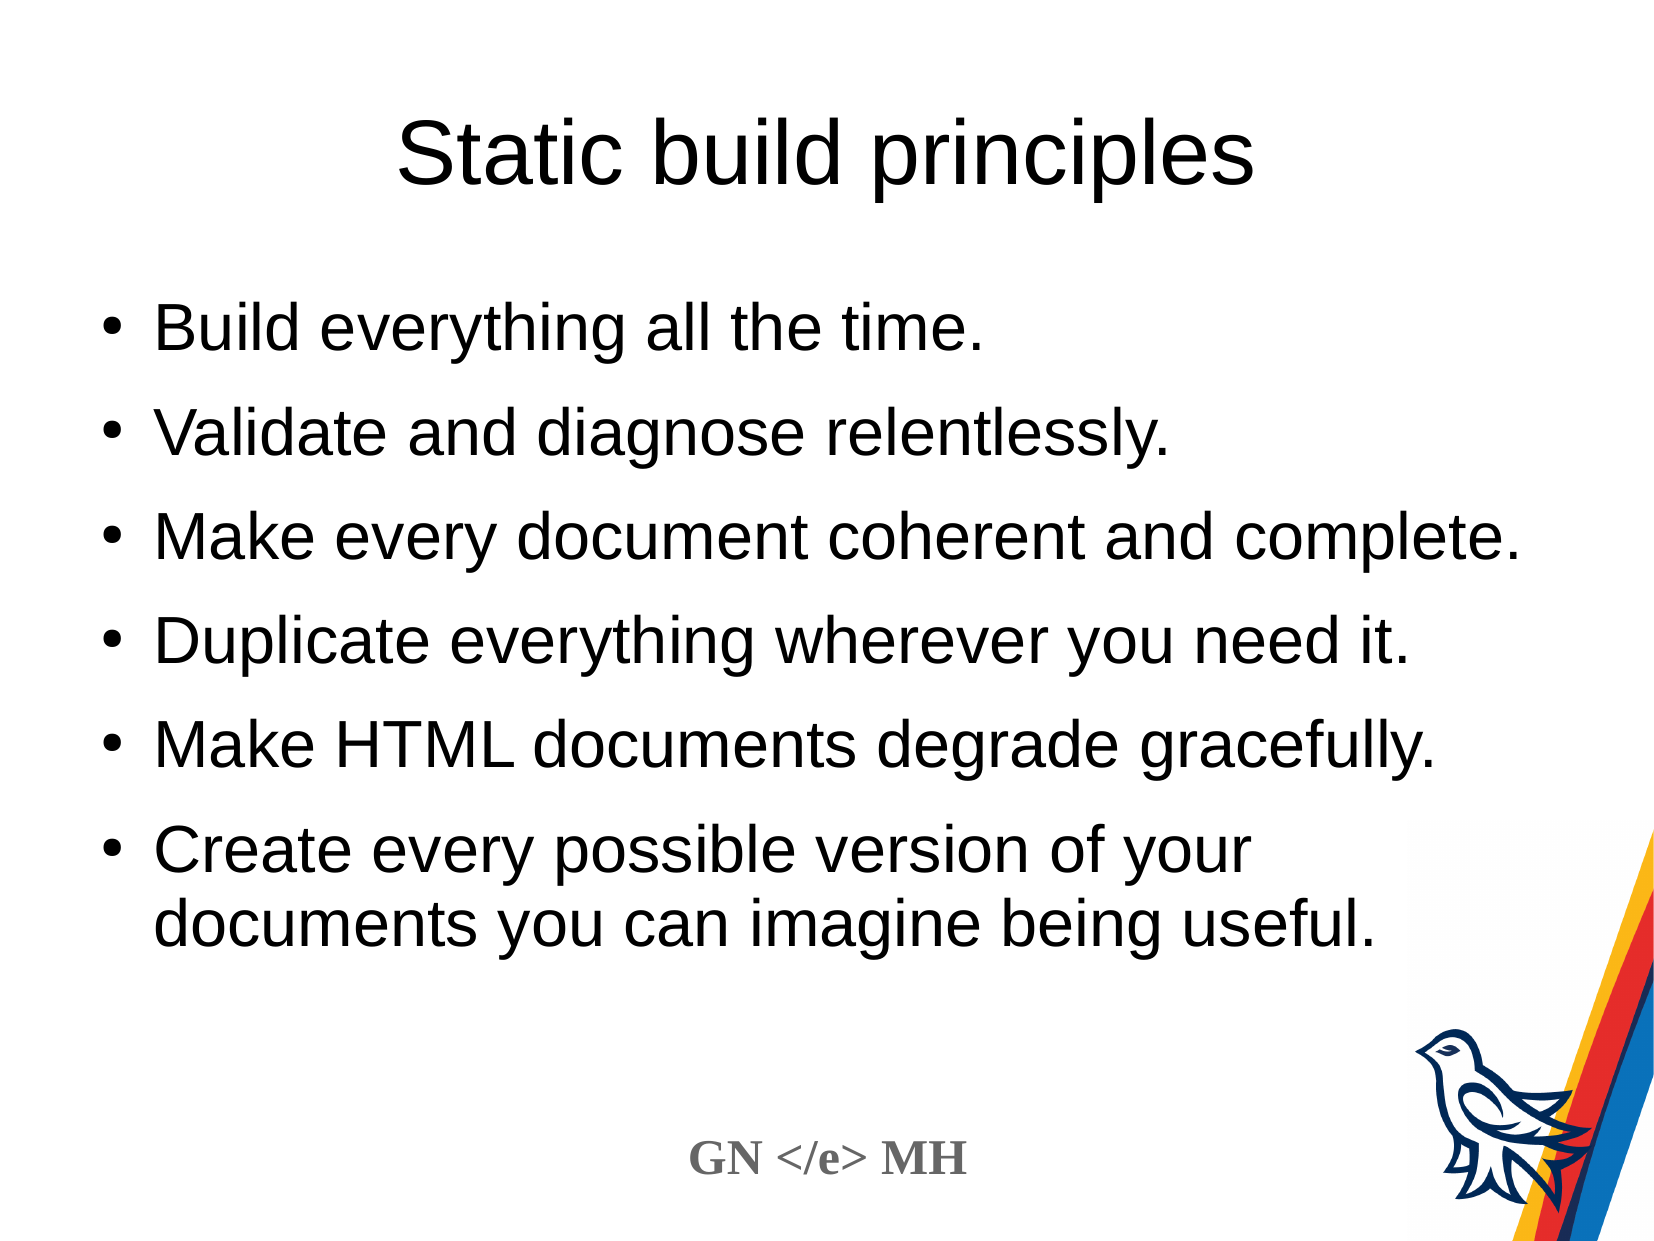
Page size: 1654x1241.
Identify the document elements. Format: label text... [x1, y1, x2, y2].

list Build everything all the time. Validate and diagnose relentlessly. Make every document coherent and complete. Duplicate everything wherever you need it. Make HTML documents degrade gracefully. Create every possible version of your documents you can imagine being useful. [82, 290, 1571, 1010]
picture [1407, 820, 1654, 1241]
title Static build principles [82, 49, 1571, 257]
